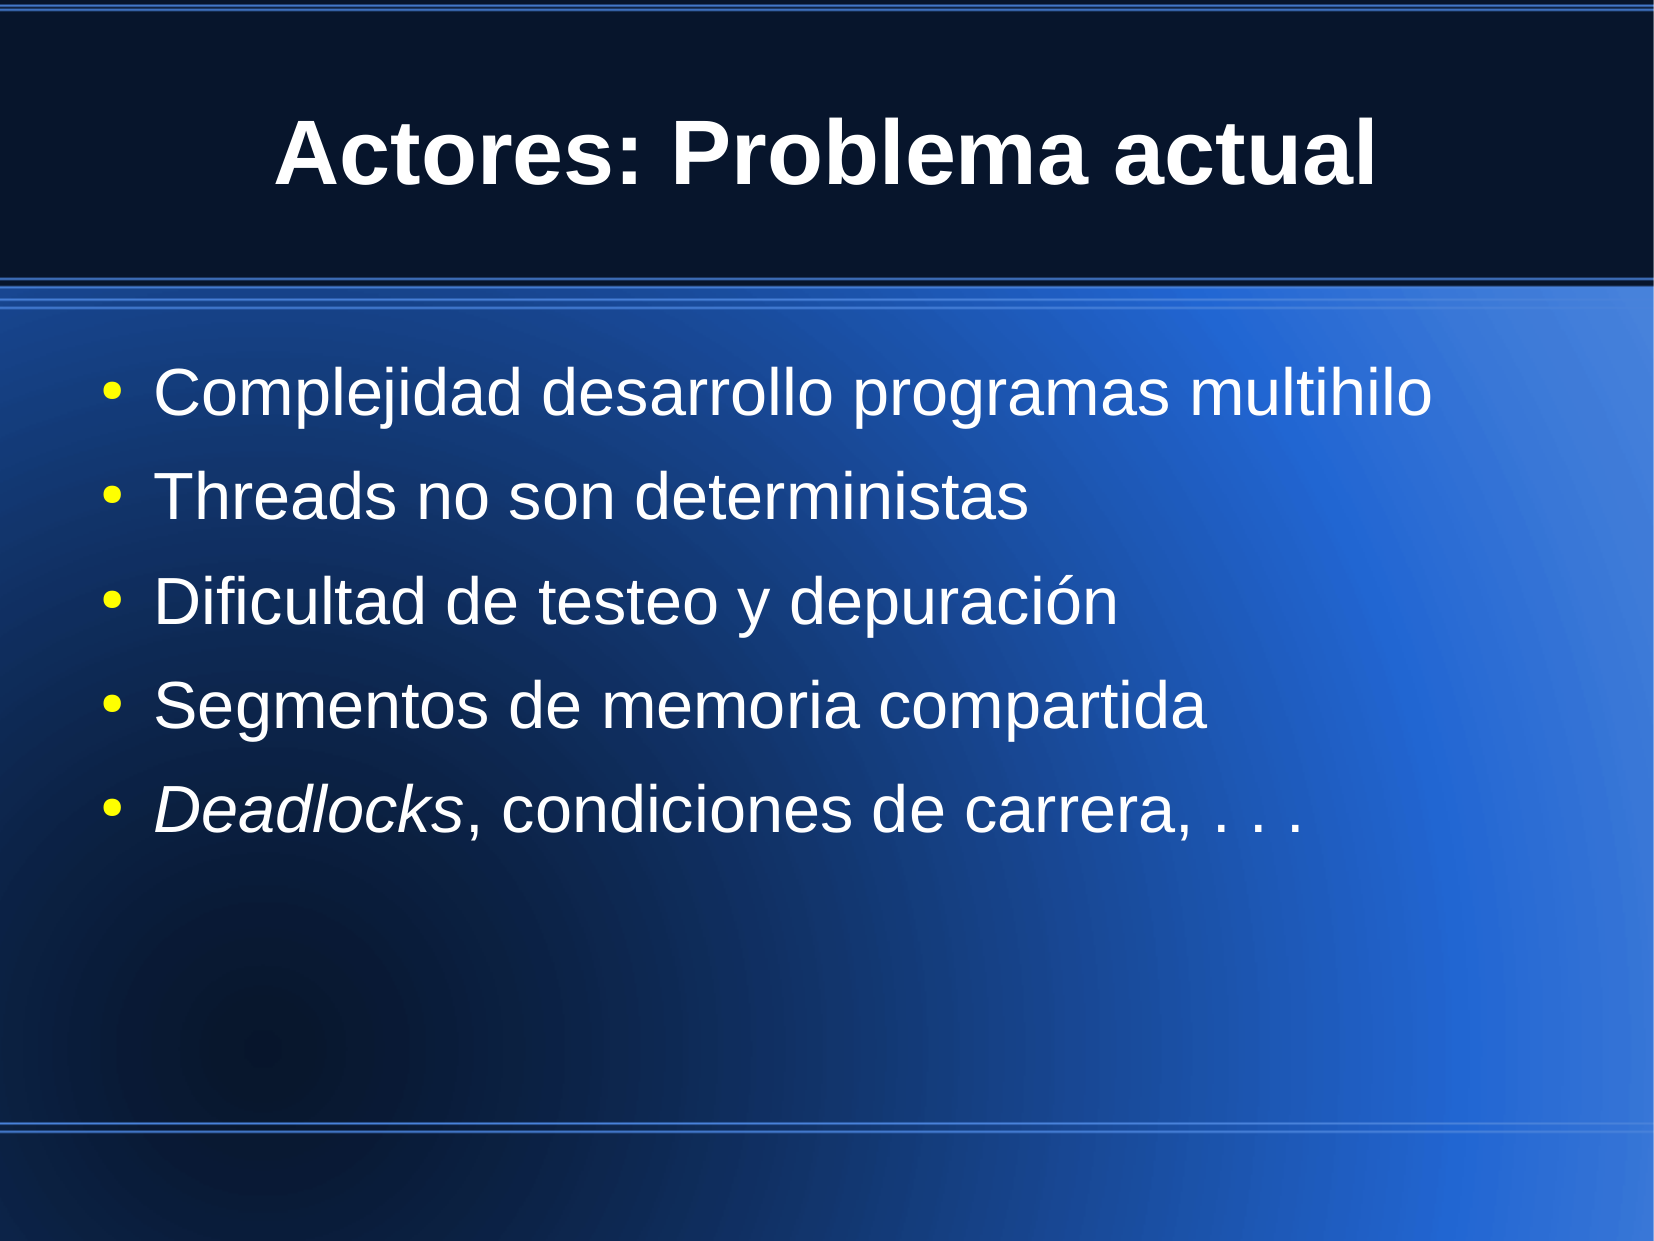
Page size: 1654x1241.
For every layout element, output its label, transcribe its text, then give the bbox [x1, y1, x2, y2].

list Complejidad desarrollo programas multihilo Threads no son deterministas Dificultad de testeo y depuración Segmentos de memoria compartida Deadlocks, condiciones de carrera, . . . [82, 355, 1571, 1174]
picture [0, 0, 1654, 1241]
title Actores: Problema actual [82, 49, 1571, 257]
